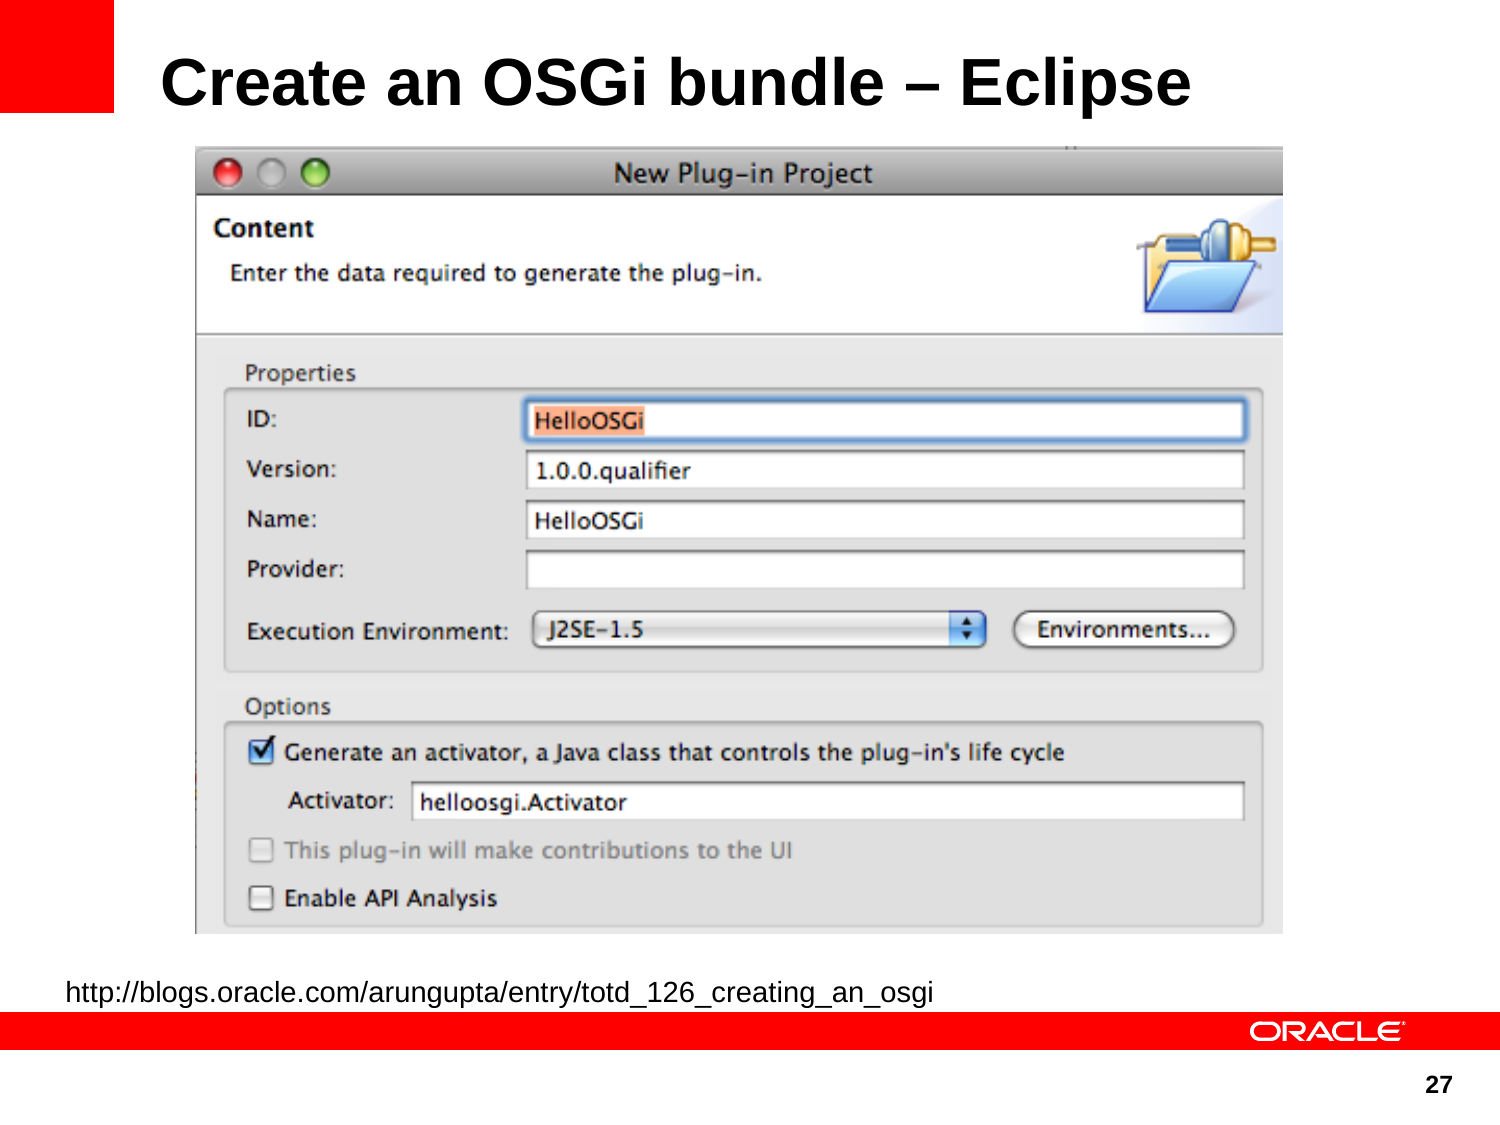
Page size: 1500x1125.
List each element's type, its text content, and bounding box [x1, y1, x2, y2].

picture [0, 0, 114, 113]
picture [0, 1012, 1500, 1050]
text_box http://blogs.oracle.com/arungupta/entry/totd_126_creating_an_osgi [6, 972, 995, 1009]
title Create an OSGi bundle – Eclipse [145, 37, 1390, 128]
picture [195, 146, 1283, 934]
